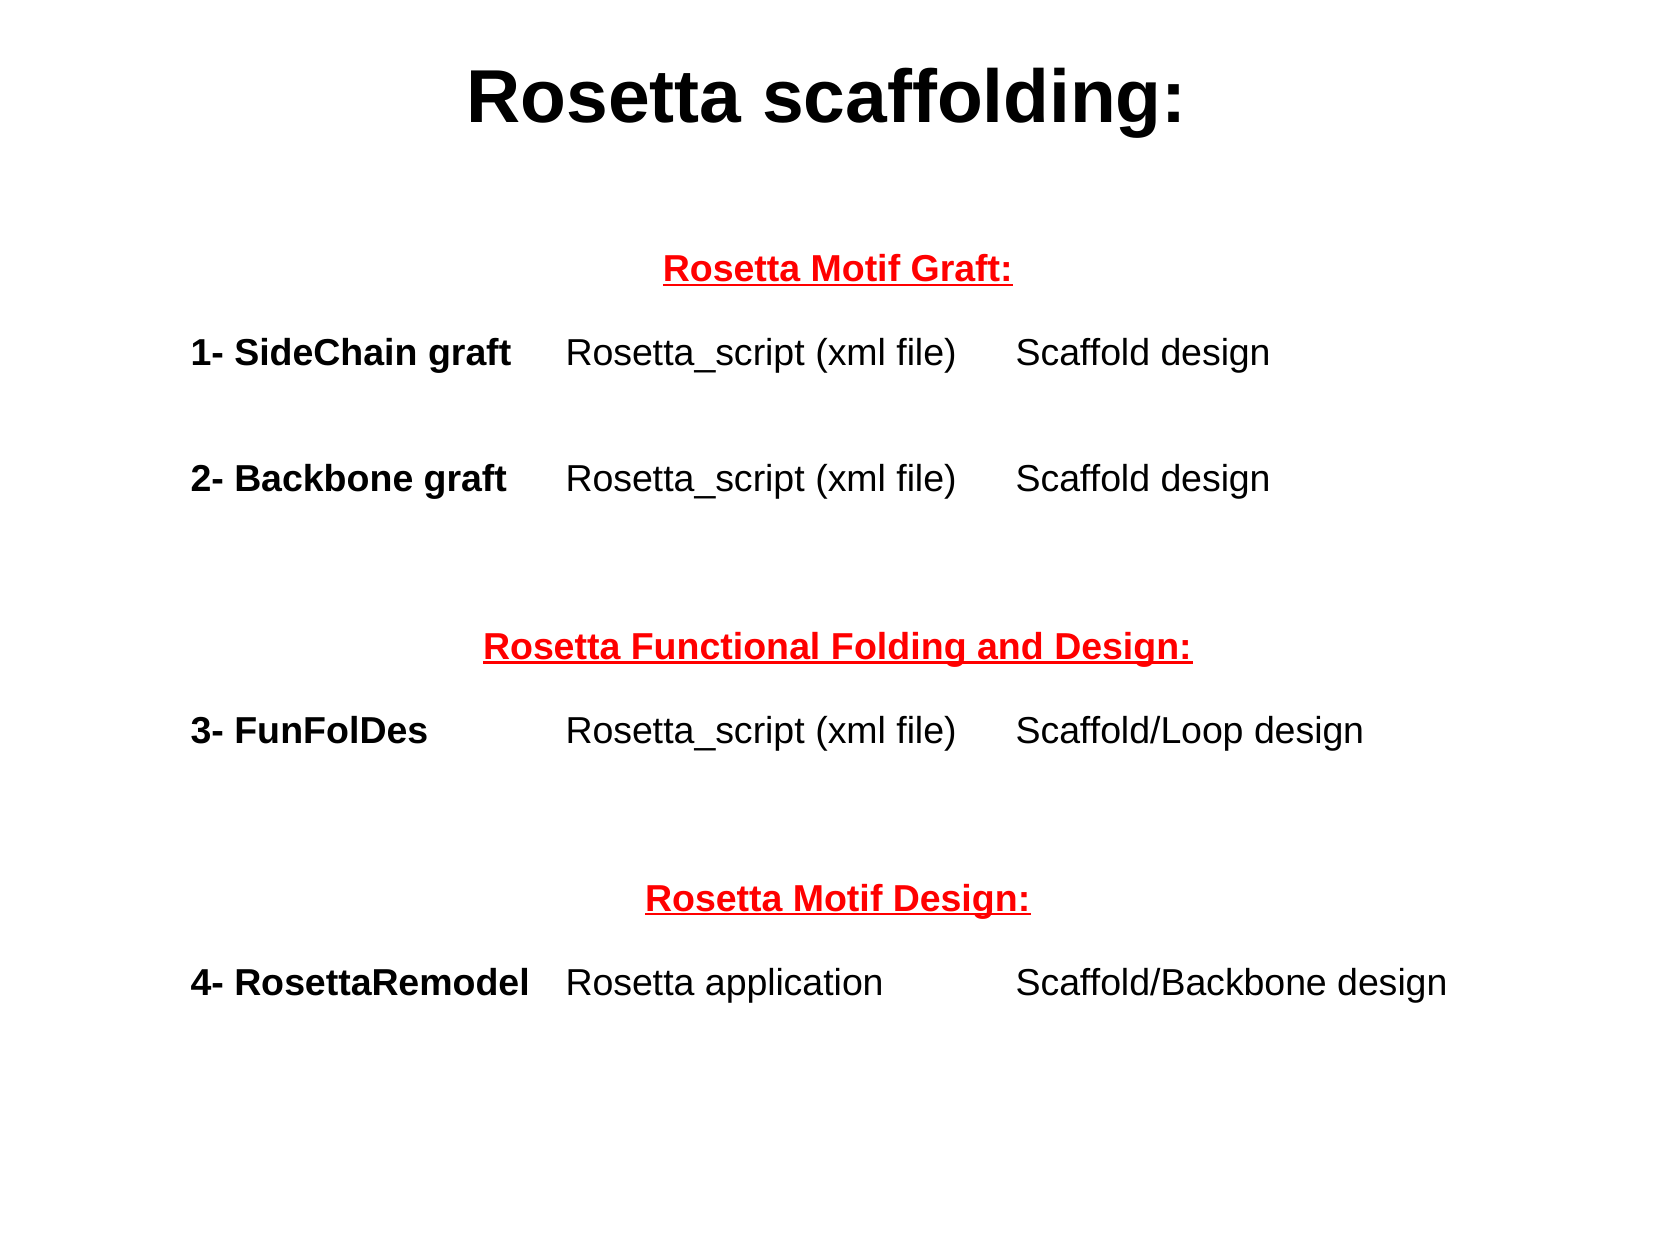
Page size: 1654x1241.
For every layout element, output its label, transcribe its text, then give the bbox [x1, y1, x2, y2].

text_box Rosetta scaffolding: [0, 47, 1654, 146]
text_box Rosetta Motif Graft: 1- SideChain graft Rosetta_script (xml file) Scaffold design 2- Backbone graft Rosetta_script (xml file) Scaffold design Rosetta Functional Folding and Design: 3- FunFolDes Rosetta_script (xml file) Scaffold/Loop design Rosetta Motif Design: 4- RosettaRemodel Rosetta application Scaffold/Backbone design [175, 240, 1501, 1210]
